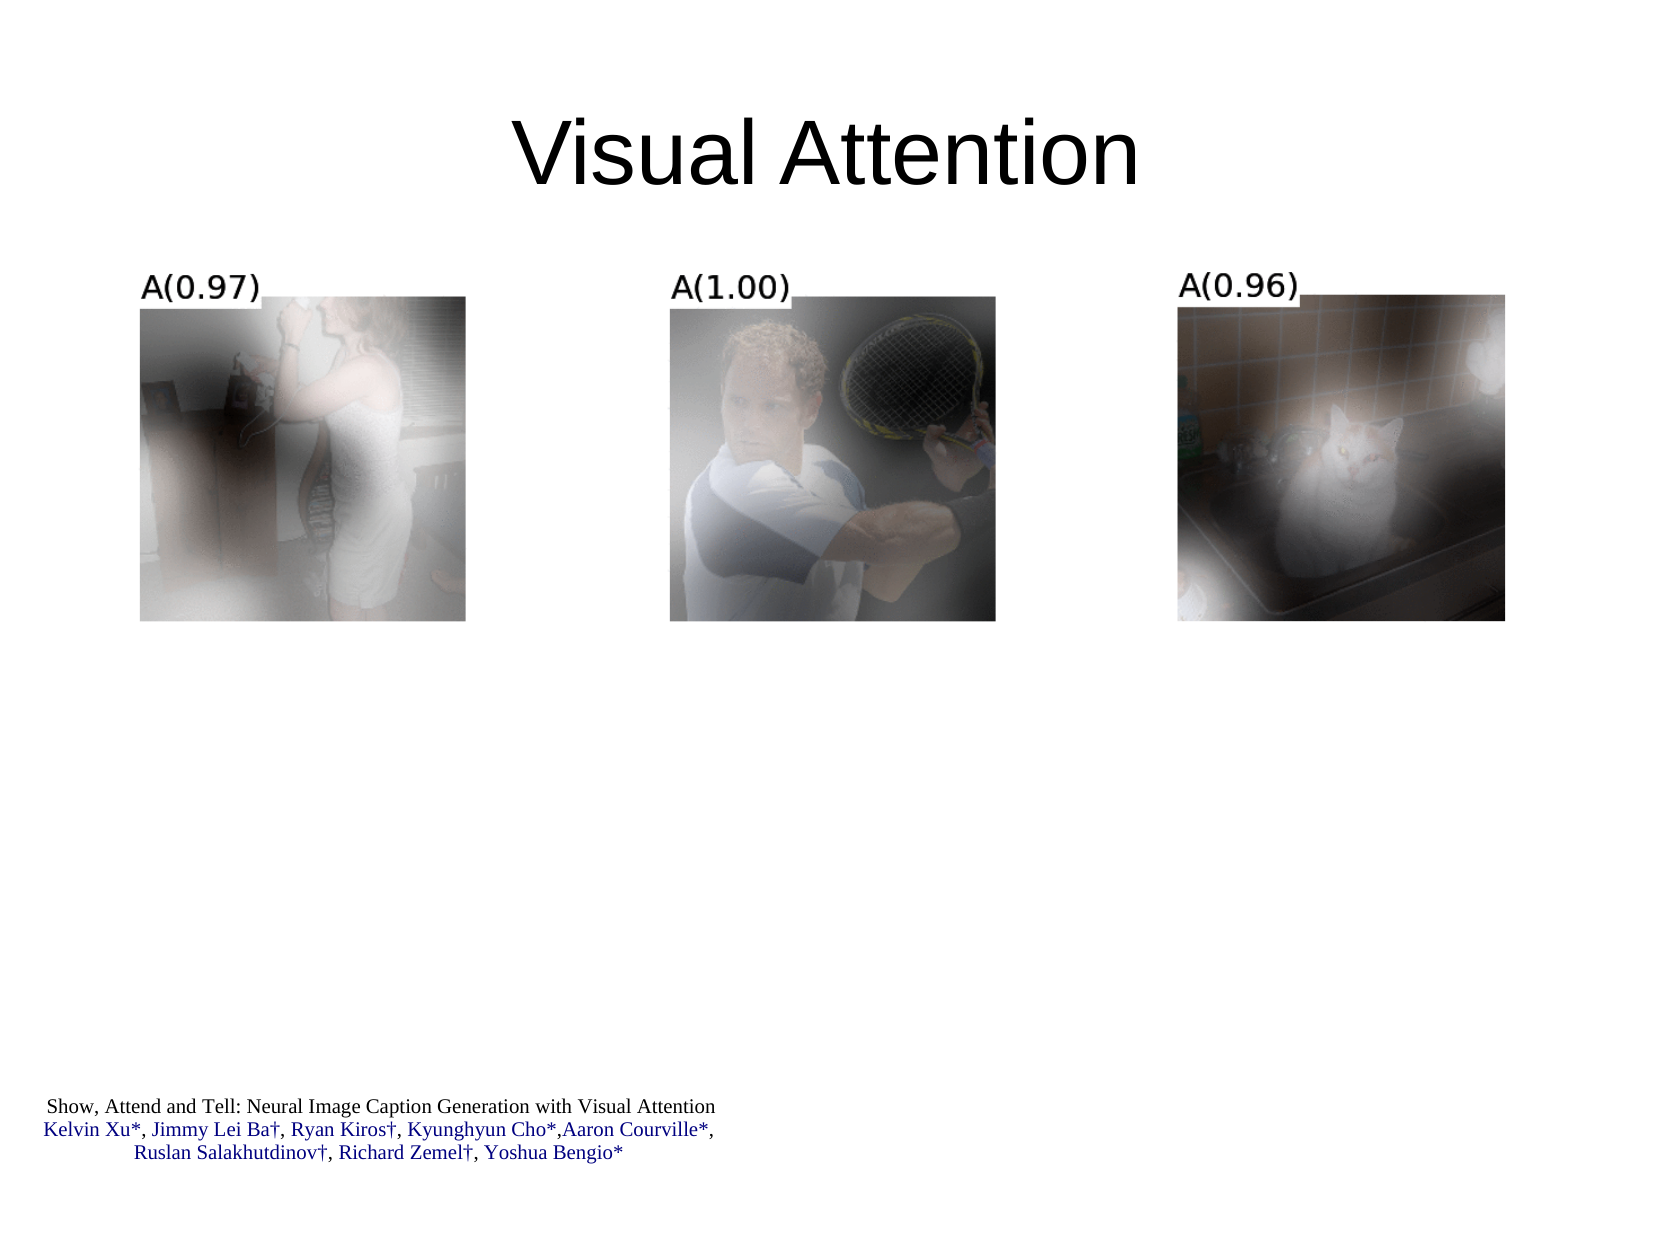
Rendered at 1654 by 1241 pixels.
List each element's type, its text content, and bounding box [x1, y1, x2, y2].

title Visual Attention [82, 49, 1571, 256]
text_box Show, Attend and Tell: Neural Image Caption Generation with Visual AttentionKelvin Xu*, Jimmy Lei Ba†, Ryan Kiros†, Kyunghyun Cho*,Aaron Courville*, Ruslan Salakhutdinov†, Richard Zemel†, Yoshua Bengio* [12, 1095, 751, 1212]
picture [25, 254, 1606, 662]
